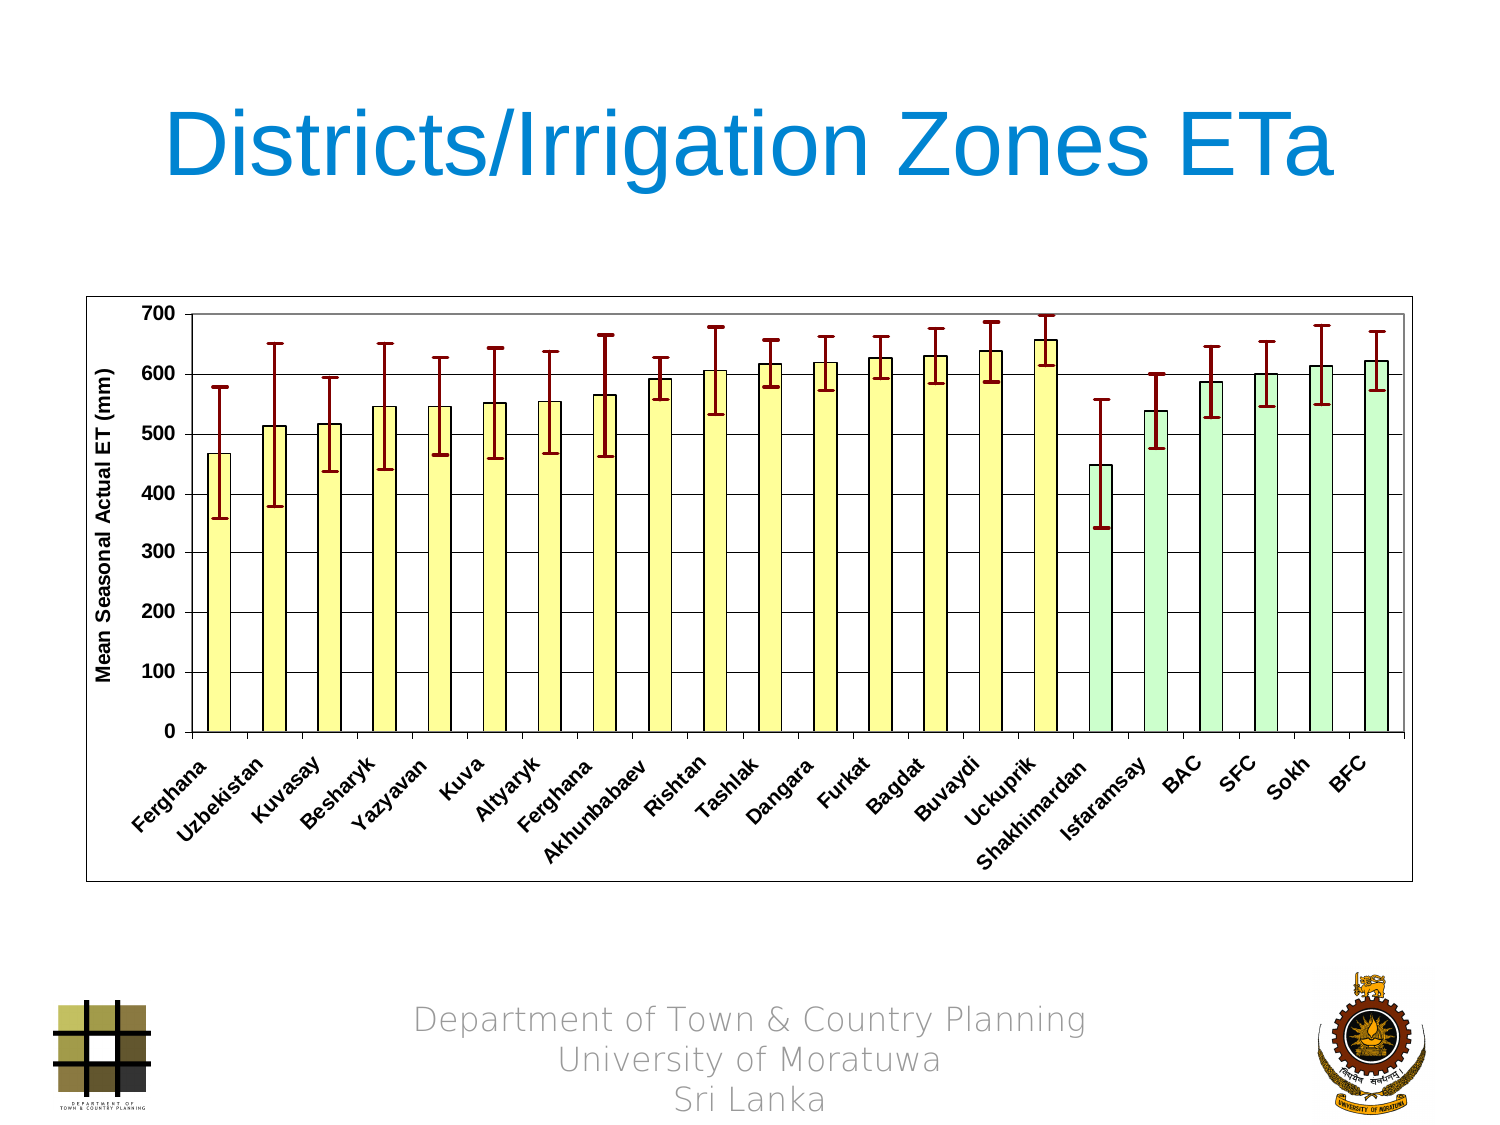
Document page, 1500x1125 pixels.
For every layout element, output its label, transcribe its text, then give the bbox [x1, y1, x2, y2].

title Districts/Irrigation Zones ETa [75, 45, 1426, 233]
picture [1312, 966, 1435, 1125]
picture [75, 284, 1426, 893]
picture [53, 1000, 151, 1110]
